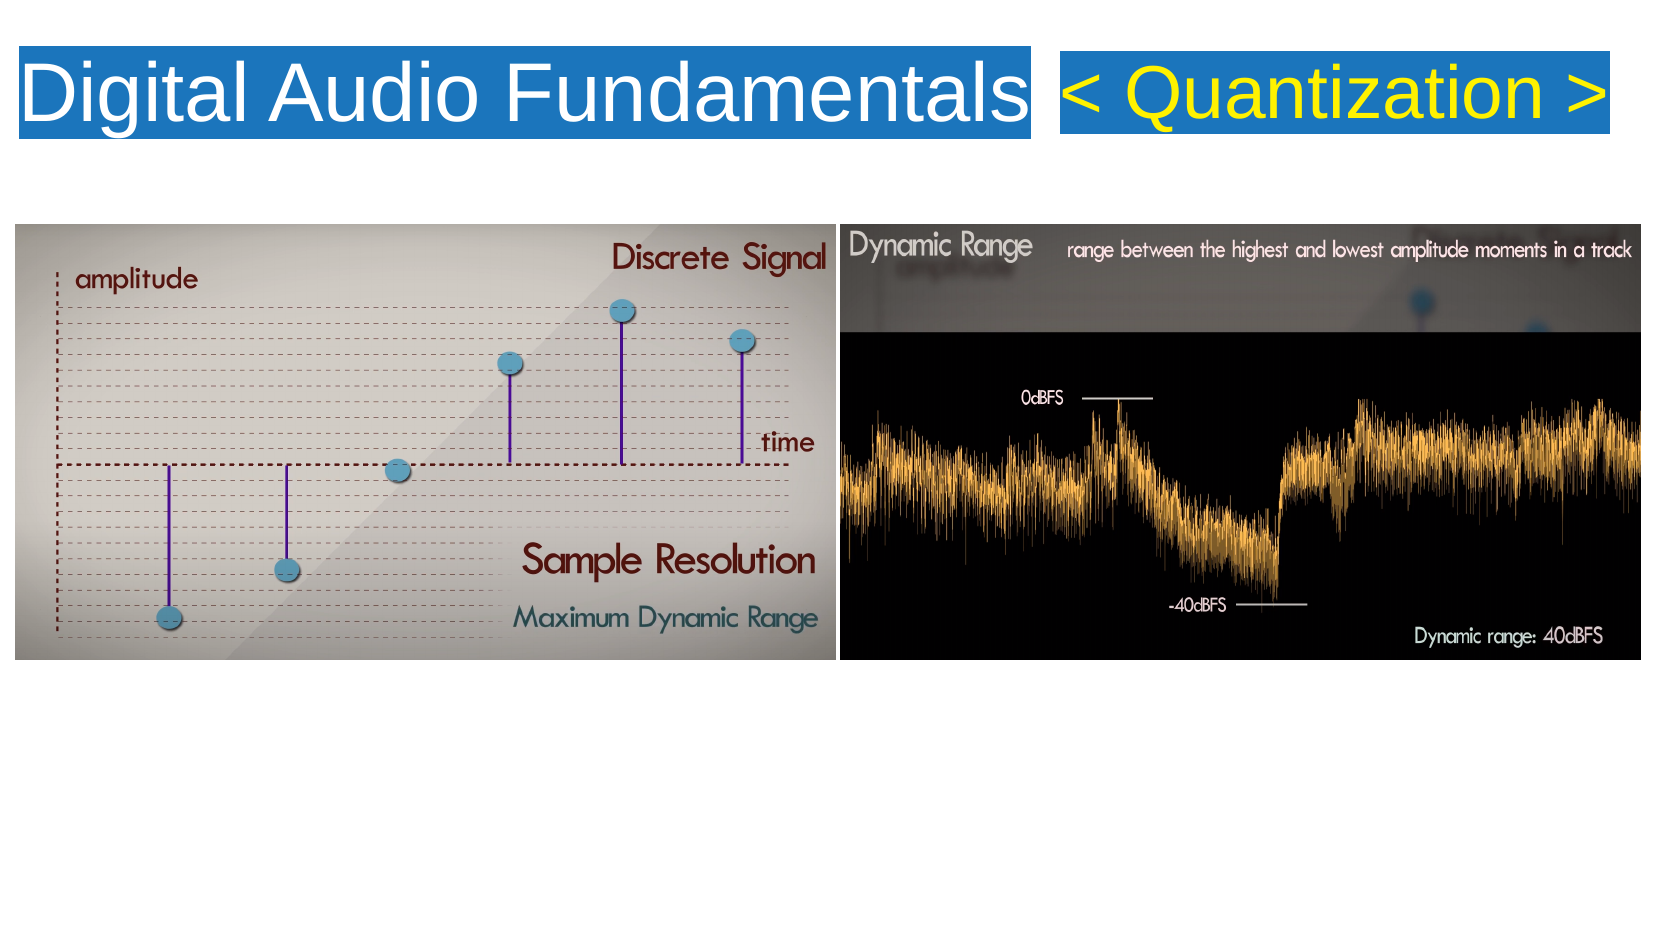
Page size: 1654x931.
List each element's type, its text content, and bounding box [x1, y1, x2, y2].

title Digital Audio Fundamentals [15, 15, 1035, 171]
title < Quantization > [1035, 8, 1636, 177]
picture [840, 224, 1641, 661]
picture [15, 224, 836, 661]
